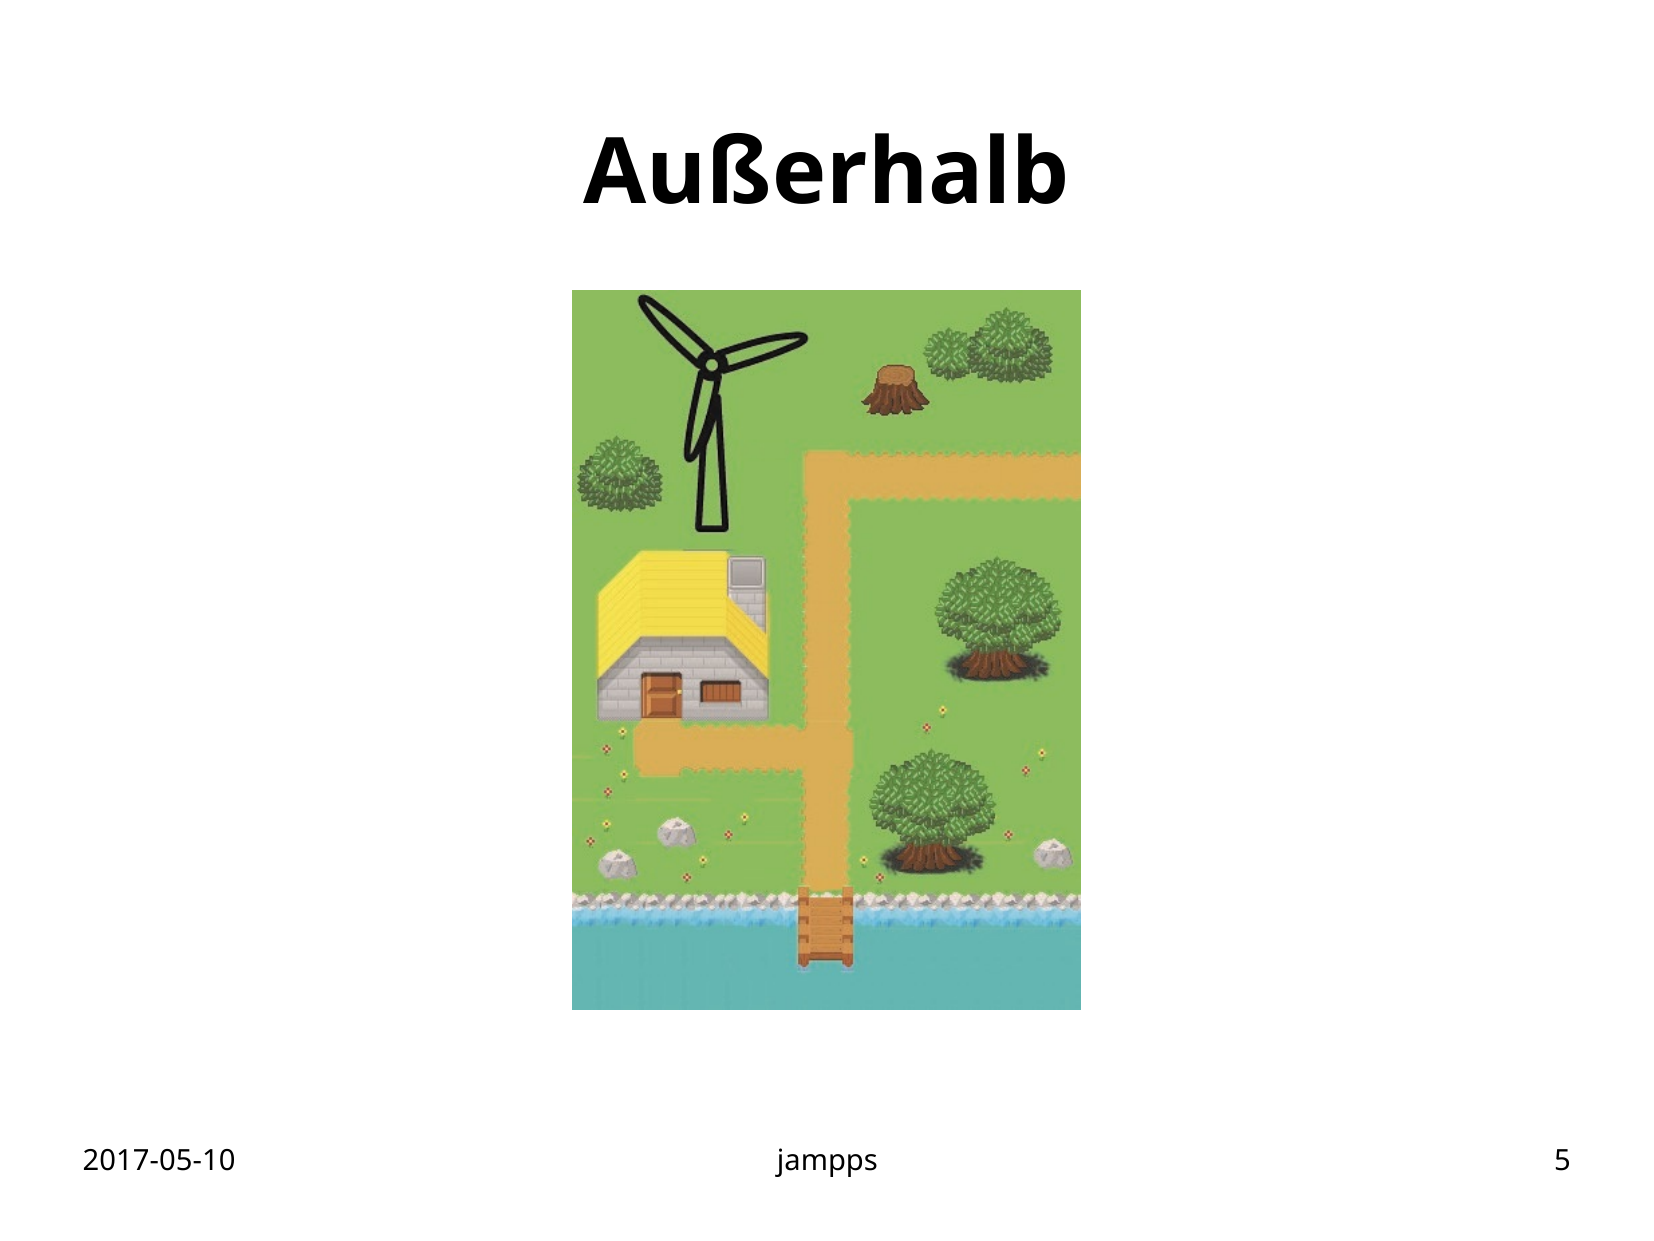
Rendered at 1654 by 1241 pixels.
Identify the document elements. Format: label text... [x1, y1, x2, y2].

picture [572, 290, 1081, 1010]
title Außerhalb [82, 49, 1571, 257]
